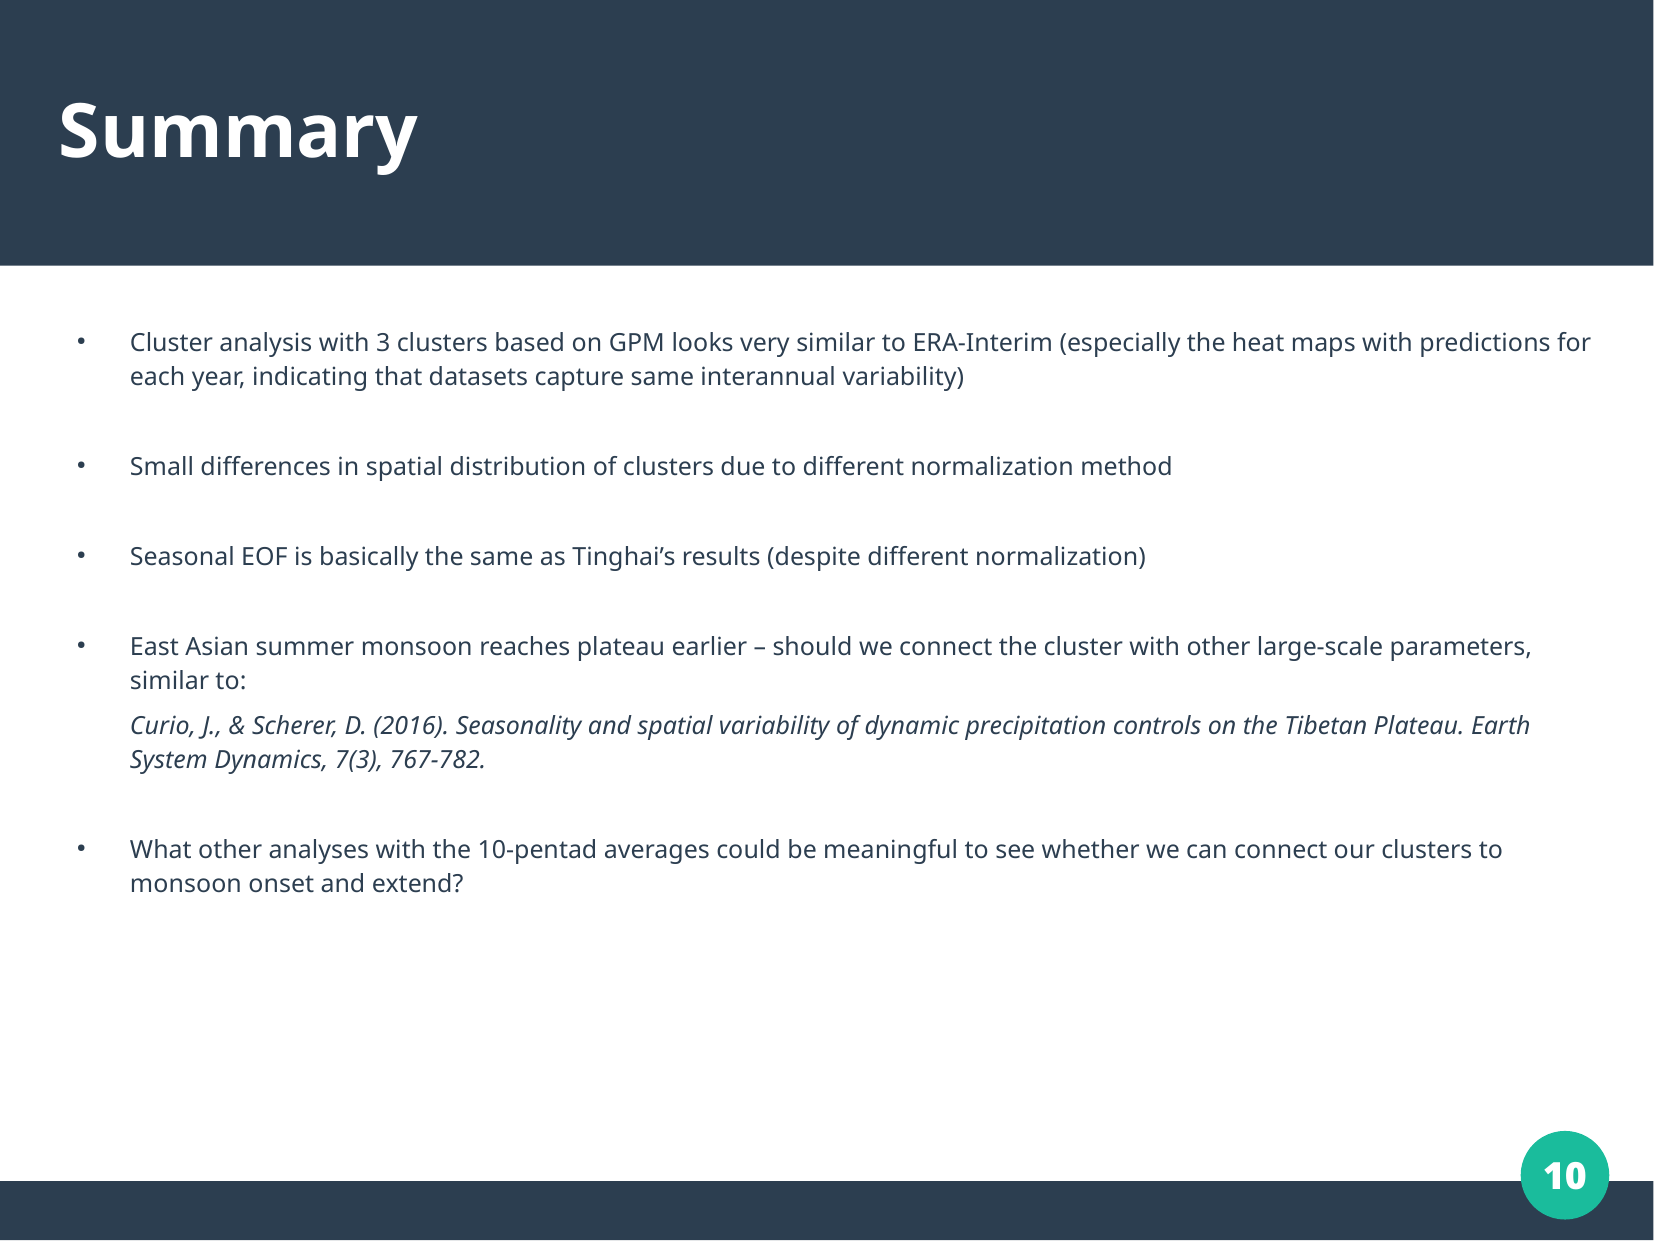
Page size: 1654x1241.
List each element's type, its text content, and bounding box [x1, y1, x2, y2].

list Cluster analysis with 3 clusters based on GPM looks very similar to ERA-Interim (especially the heat maps with predictions for each year, indicating that datasets capture same interannual variability) Small differences in spatial distribution of clusters due to different normalization method Seasonal EOF is basically the same as Tinghai’s results (despite different normalization) East Asian summer monsoon reaches plateau earlier – should we connect the cluster with other large-scale parameters, similar to: Curio, J., & Scherer, D. (2016). Seasonality and spatial variability of dynamic precipitation controls on the Tibetan Plateau. Earth System Dynamics, 7(3), 767-782. What other analyses with the 10-pentad averages could be meaningful to see whether we can connect our clusters to monsoon onset and extend? [59, 324, 1595, 1152]
title Summary [59, 49, 1595, 207]
